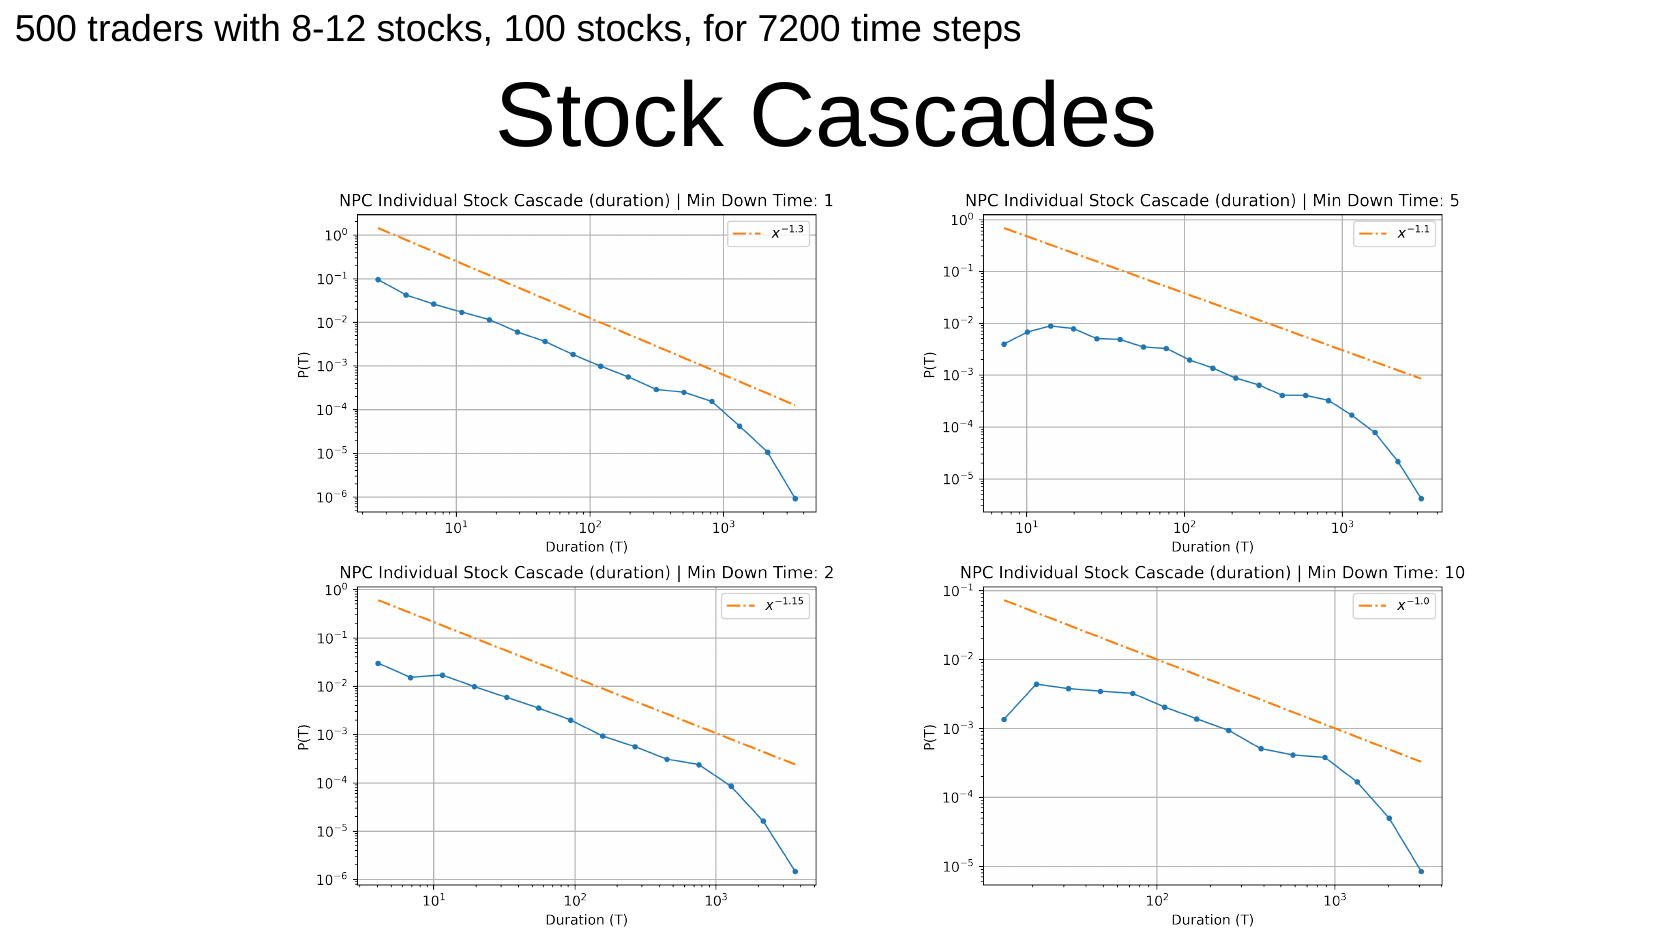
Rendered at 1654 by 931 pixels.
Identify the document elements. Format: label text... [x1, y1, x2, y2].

text_box 500 traders with 8-12 stocks, 100 stocks, for 7200 time steps [0, 0, 1038, 57]
title Stock Cascades [82, 37, 1571, 193]
picture [283, 167, 875, 931]
picture [909, 167, 1501, 931]
